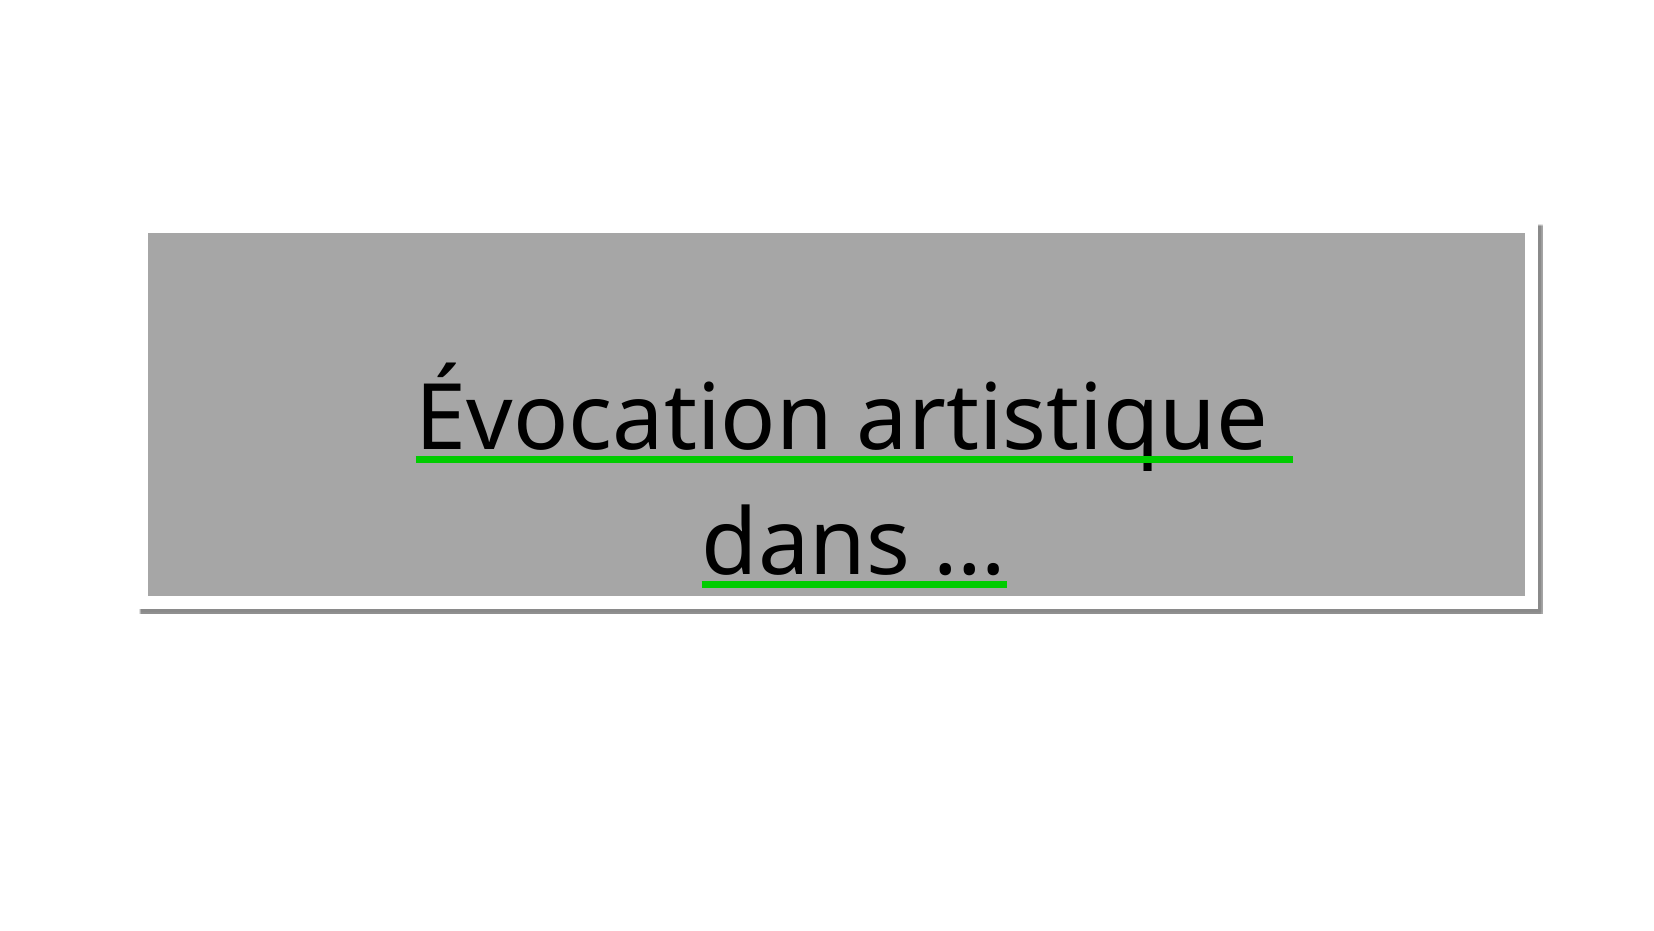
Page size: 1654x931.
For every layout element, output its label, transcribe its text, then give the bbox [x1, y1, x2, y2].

title Évocation artistique dans … [141, 226, 1532, 603]
